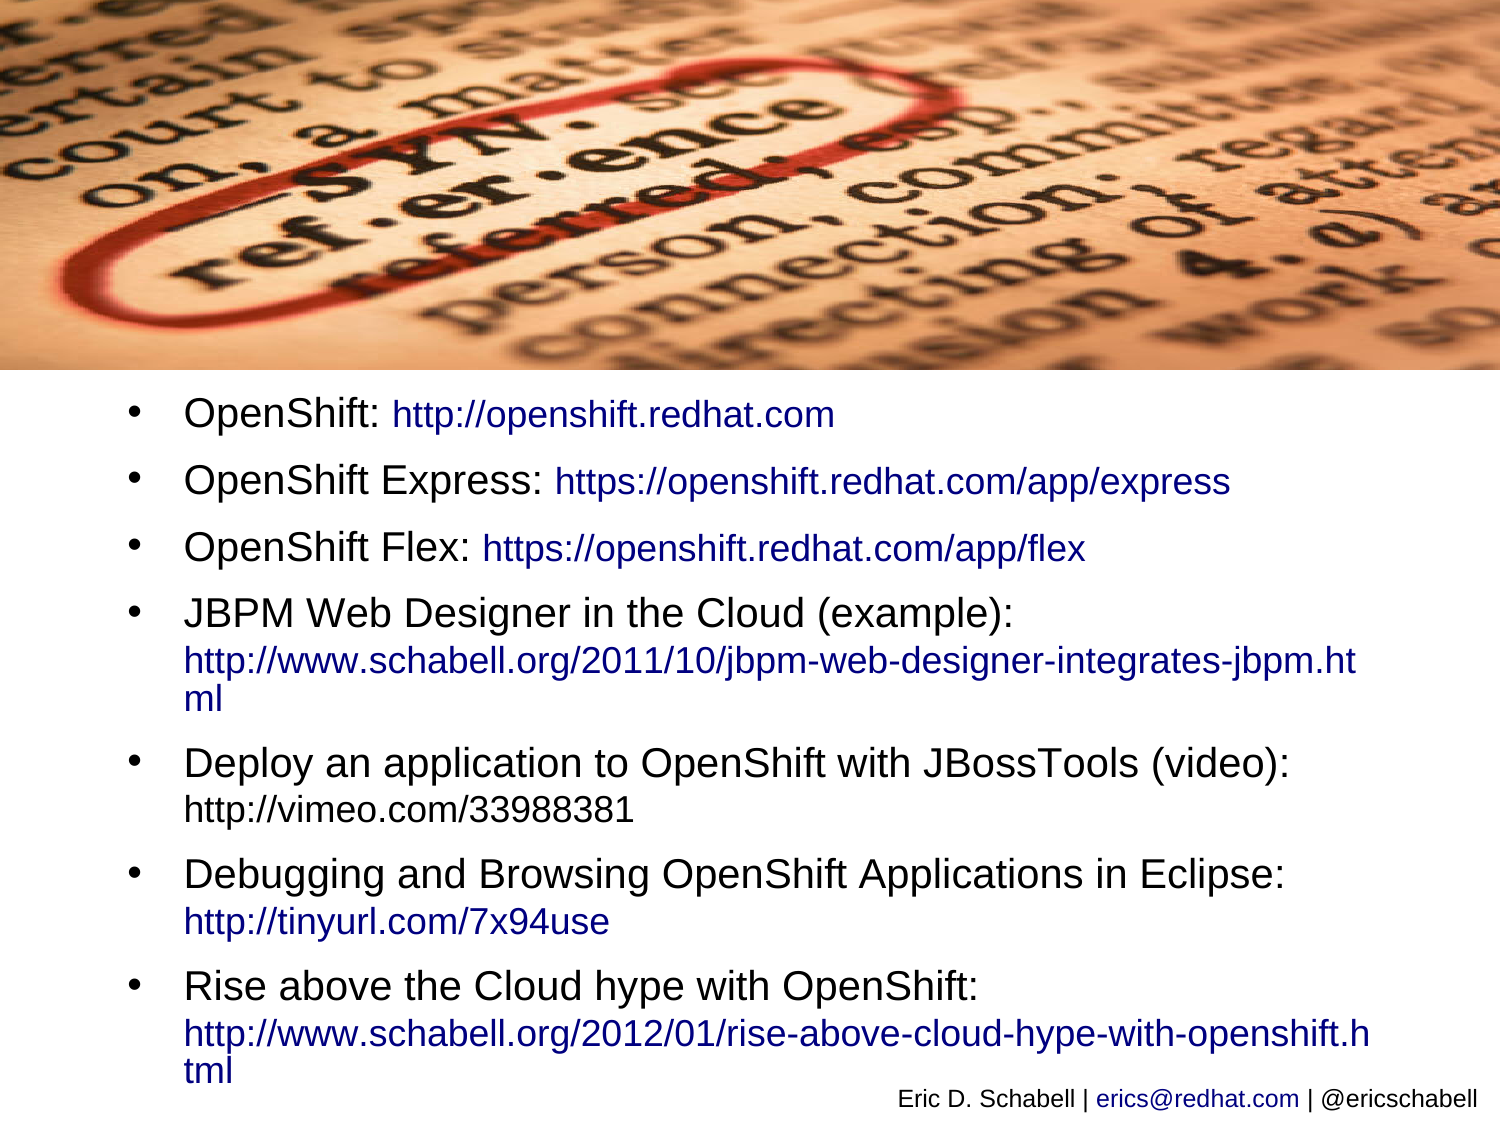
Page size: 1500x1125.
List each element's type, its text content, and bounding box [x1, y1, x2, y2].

list OpenShift: http://openshift.redhat.com OpenShift Express: https://openshift.redhat.com/app/express OpenShift Flex: https://openshift.redhat.com/app/flex JBPM Web Designer in the Cloud (example): http://www.schabell.org/2011/10/jbpm-web-designer-integrates-jbpm.html Deploy an application to OpenShift with JBossTools (video): http://vimeo.com/33988381 Debugging and Browsing OpenShift Applications in Eclipse: http://tinyurl.com/7x94use Rise above the Cloud hype with OpenShift: http://www.schabell.org/2012/01/rise-above-cloud-hype-with-openshift.html [112, 378, 1388, 1121]
picture [0, 0, 1500, 370]
